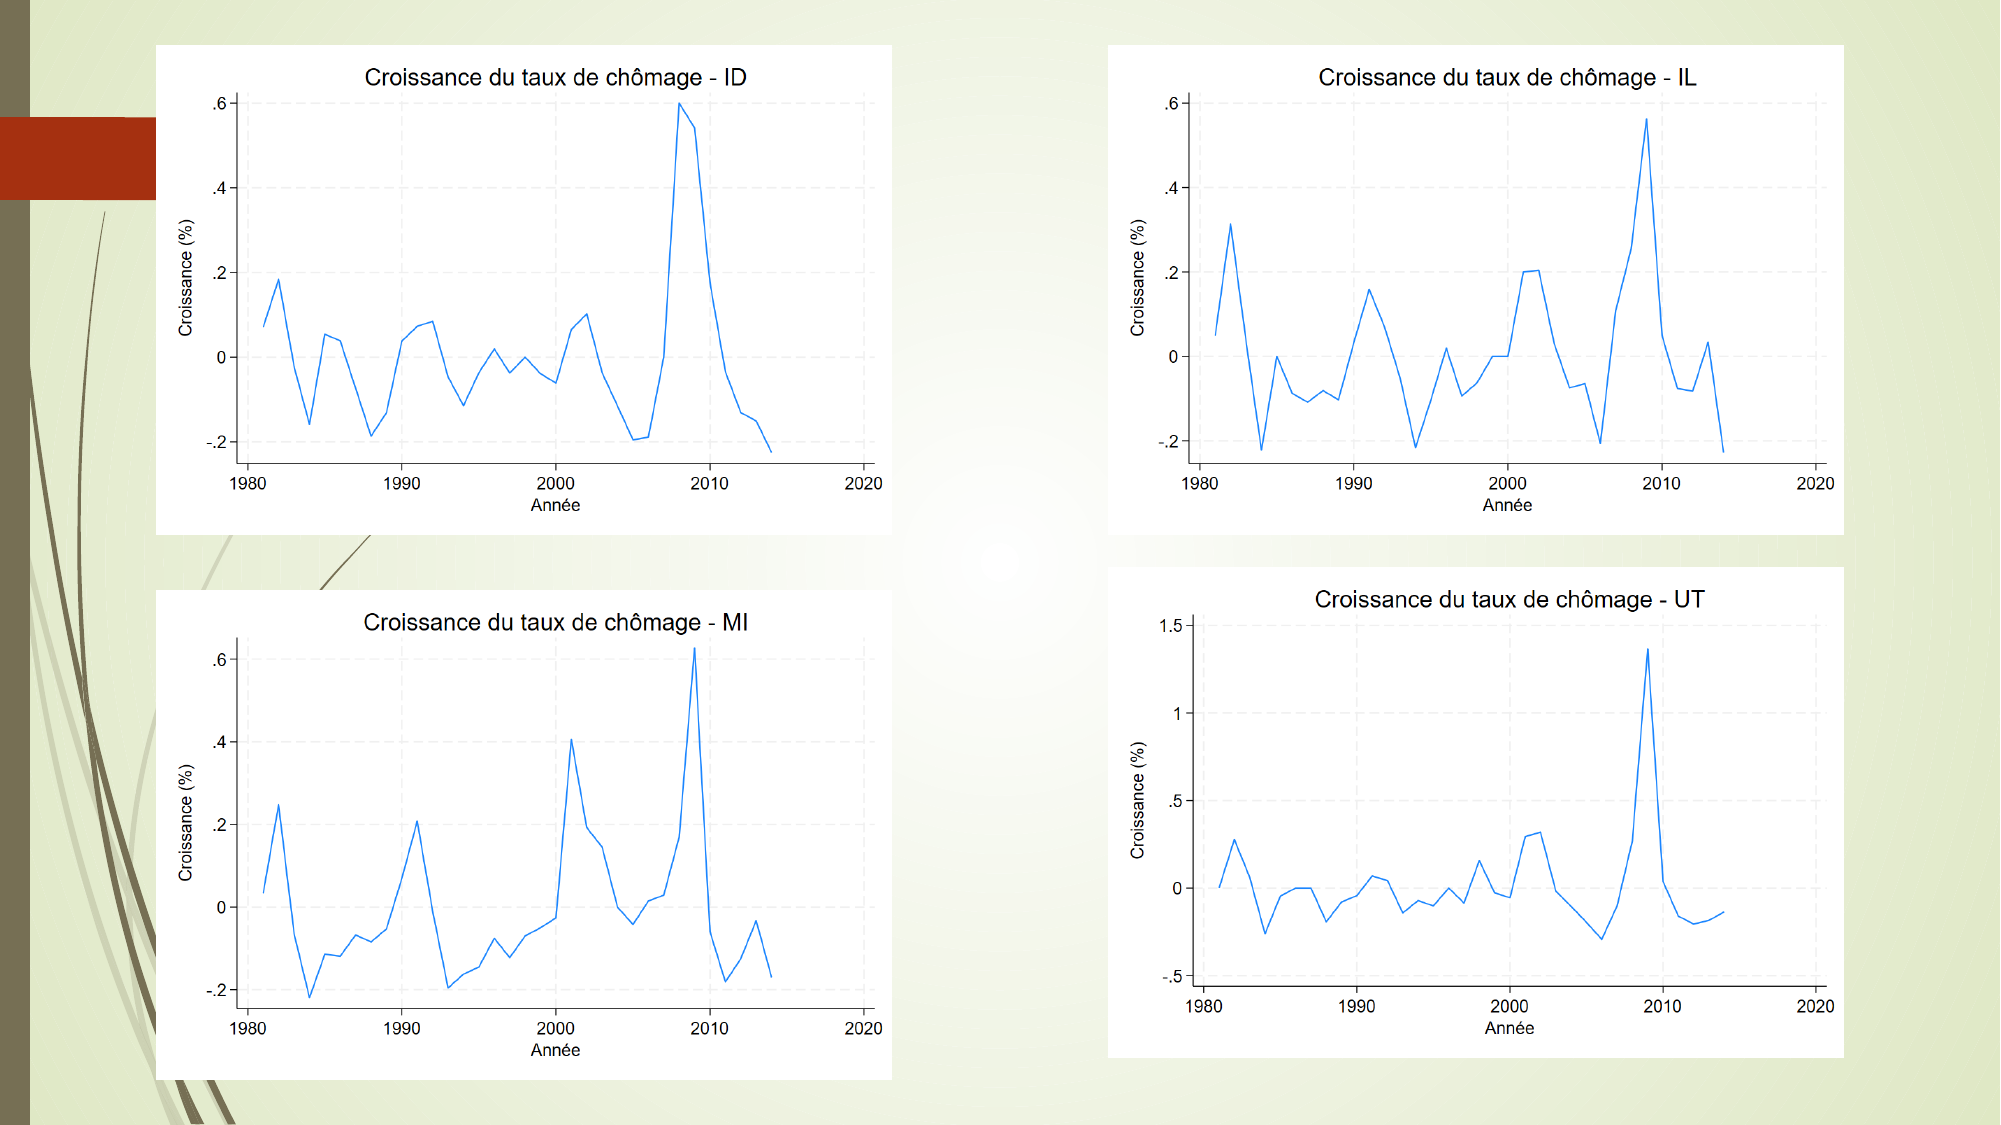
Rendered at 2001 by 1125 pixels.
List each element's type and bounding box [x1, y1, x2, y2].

picture [1108, 45, 1844, 535]
picture [1108, 567, 1844, 1058]
picture [156, 590, 892, 1081]
picture [156, 45, 892, 535]
